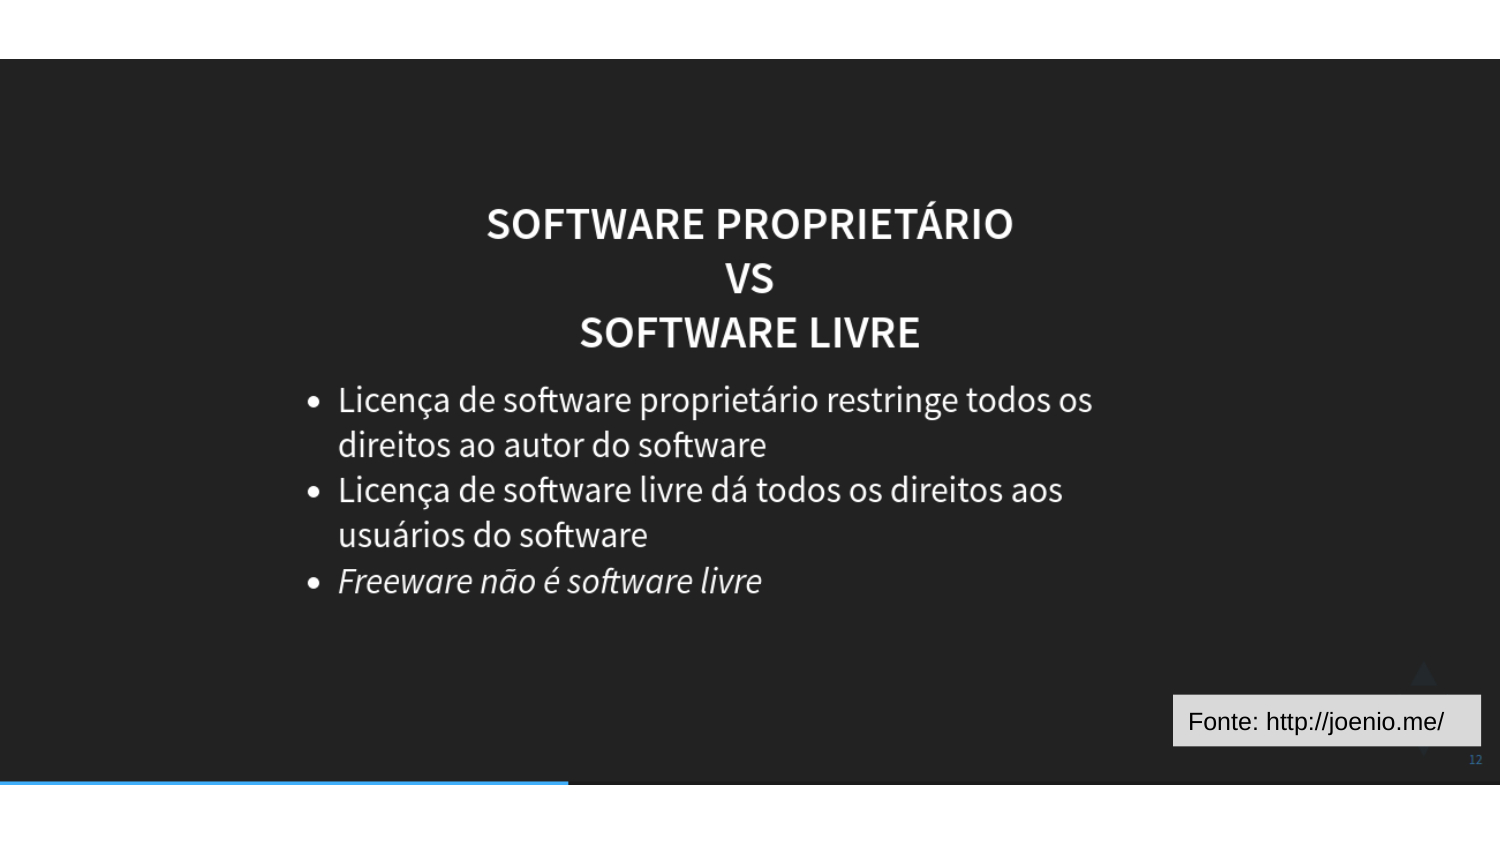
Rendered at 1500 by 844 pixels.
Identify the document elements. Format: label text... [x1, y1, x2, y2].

text_box Fonte: http://joenio.me/ [1173, 694, 1482, 747]
picture [0, 59, 1500, 785]
